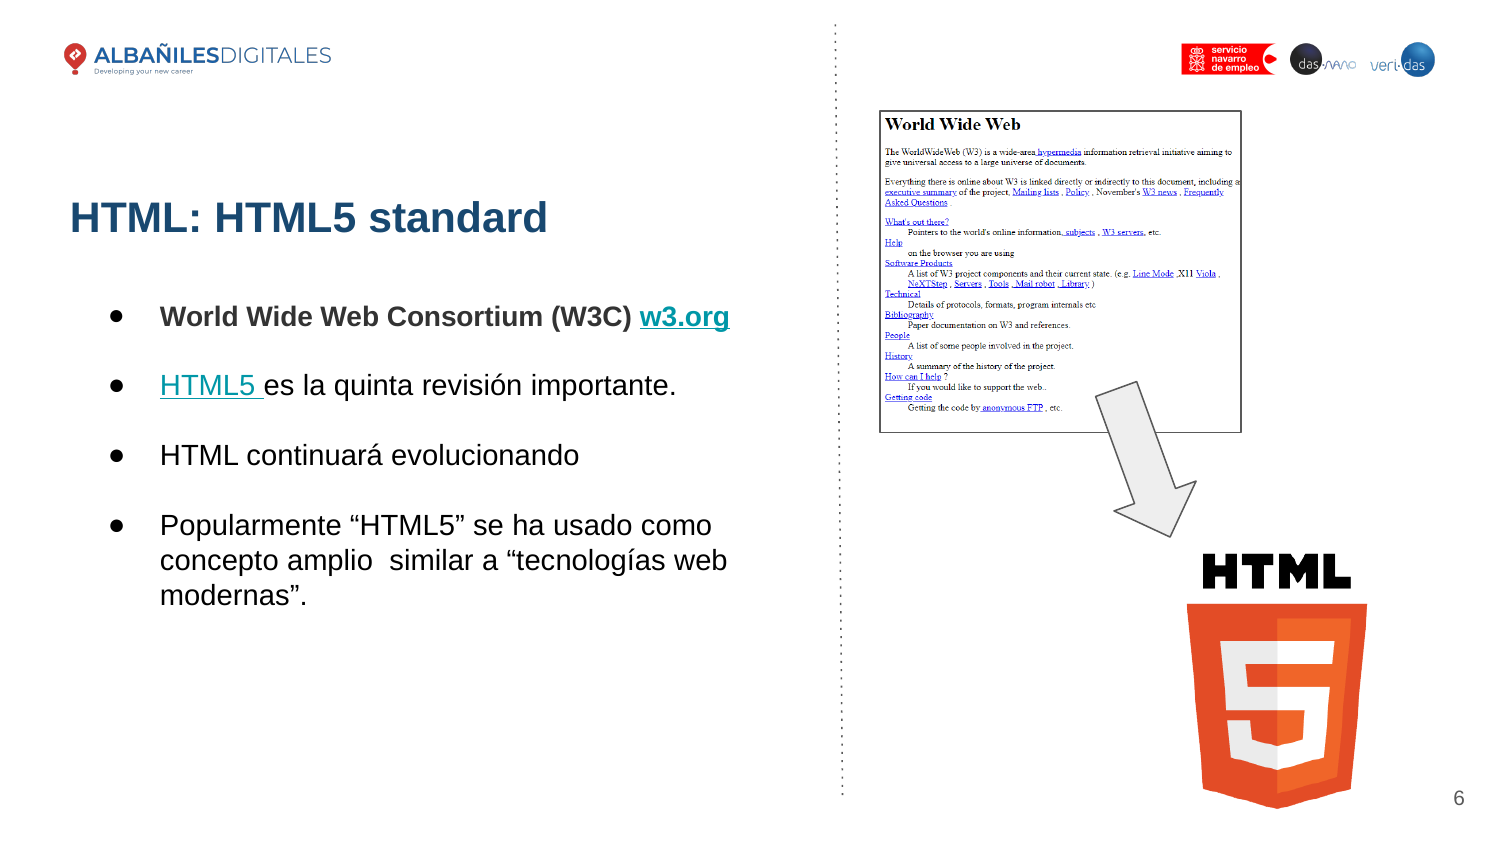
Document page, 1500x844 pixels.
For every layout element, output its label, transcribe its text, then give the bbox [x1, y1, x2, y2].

text_box [1095, 381, 1197, 531]
picture [64, 43, 332, 75]
picture [1370, 42, 1435, 77]
text_box HTML: HTML5 standard [69, 179, 732, 282]
text_box World Wide Web Consortium (W3C) w3.org HTML5 es la quinta revisión importante. HTML continuará evolucionando Popularmente “HTML5” se ha usado como concepto amplio similar a “tecnologías web modernas”. [69, 282, 788, 627]
picture [1290, 43, 1356, 75]
slide_number <number> [1389, 764, 1480, 830]
picture [1181, 43, 1277, 75]
picture [1155, 525, 1390, 824]
picture [880, 111, 1241, 432]
